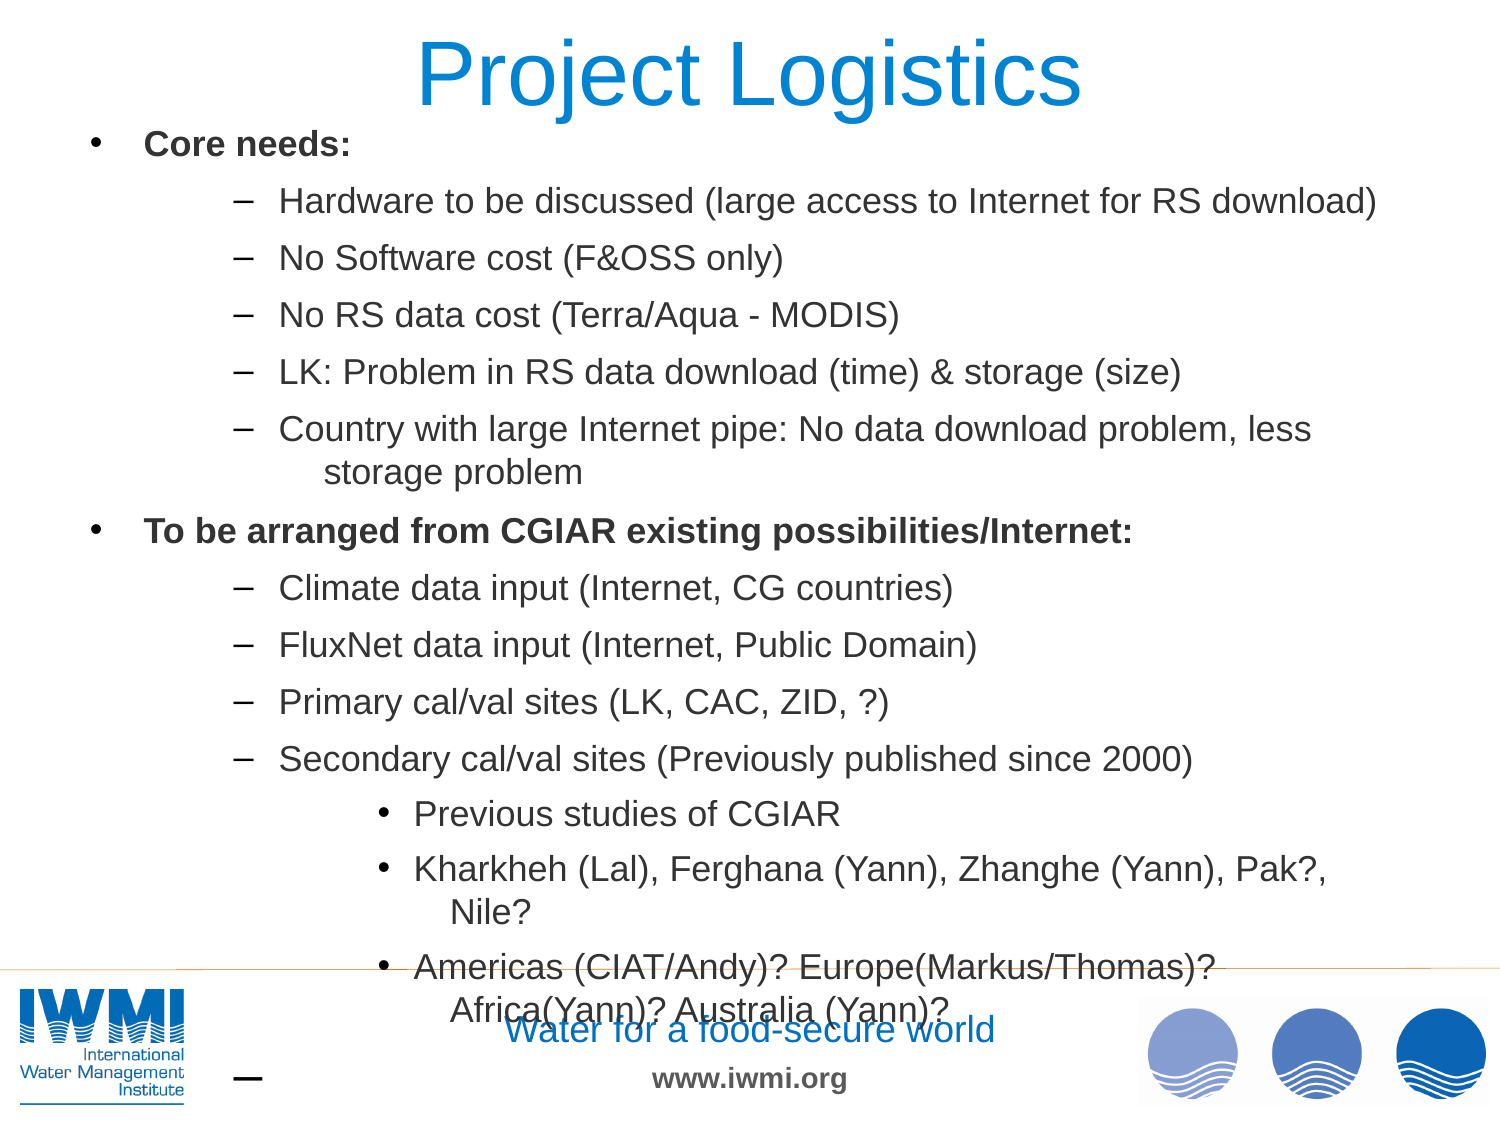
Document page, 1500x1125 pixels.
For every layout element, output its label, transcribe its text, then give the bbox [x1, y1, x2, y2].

picture [20, 989, 184, 1105]
list Core needs: Hardware to be discussed (large access to Internet for RS download) No Software cost (F&OSS only) No RS data cost (Terra/Aqua - MODIS) LK: Problem in RS data download (time) & storage (size) Country with large Internet pipe: No data download problem, less storage problem To be arranged from CGIAR existing possibilities/Internet: Climate data input (Internet, CG countries) FluxNet data input (Internet, Public Domain) Primary cal/val sites (LK, CAC, ZID, ?) Secondary cal/val sites (Previously published since 2000) Previous studies of CGIAR Kharkheh (Lal), Ferghana (Yann), Zhanghe (Yann), Pak?, Nile? Americas (CIAT/Andy)? Europe(Markus/Thomas)? Africa(Yann)? Australia (Yann)? [75, 112, 1426, 1038]
title Project Logistics [75, 6, 1426, 112]
